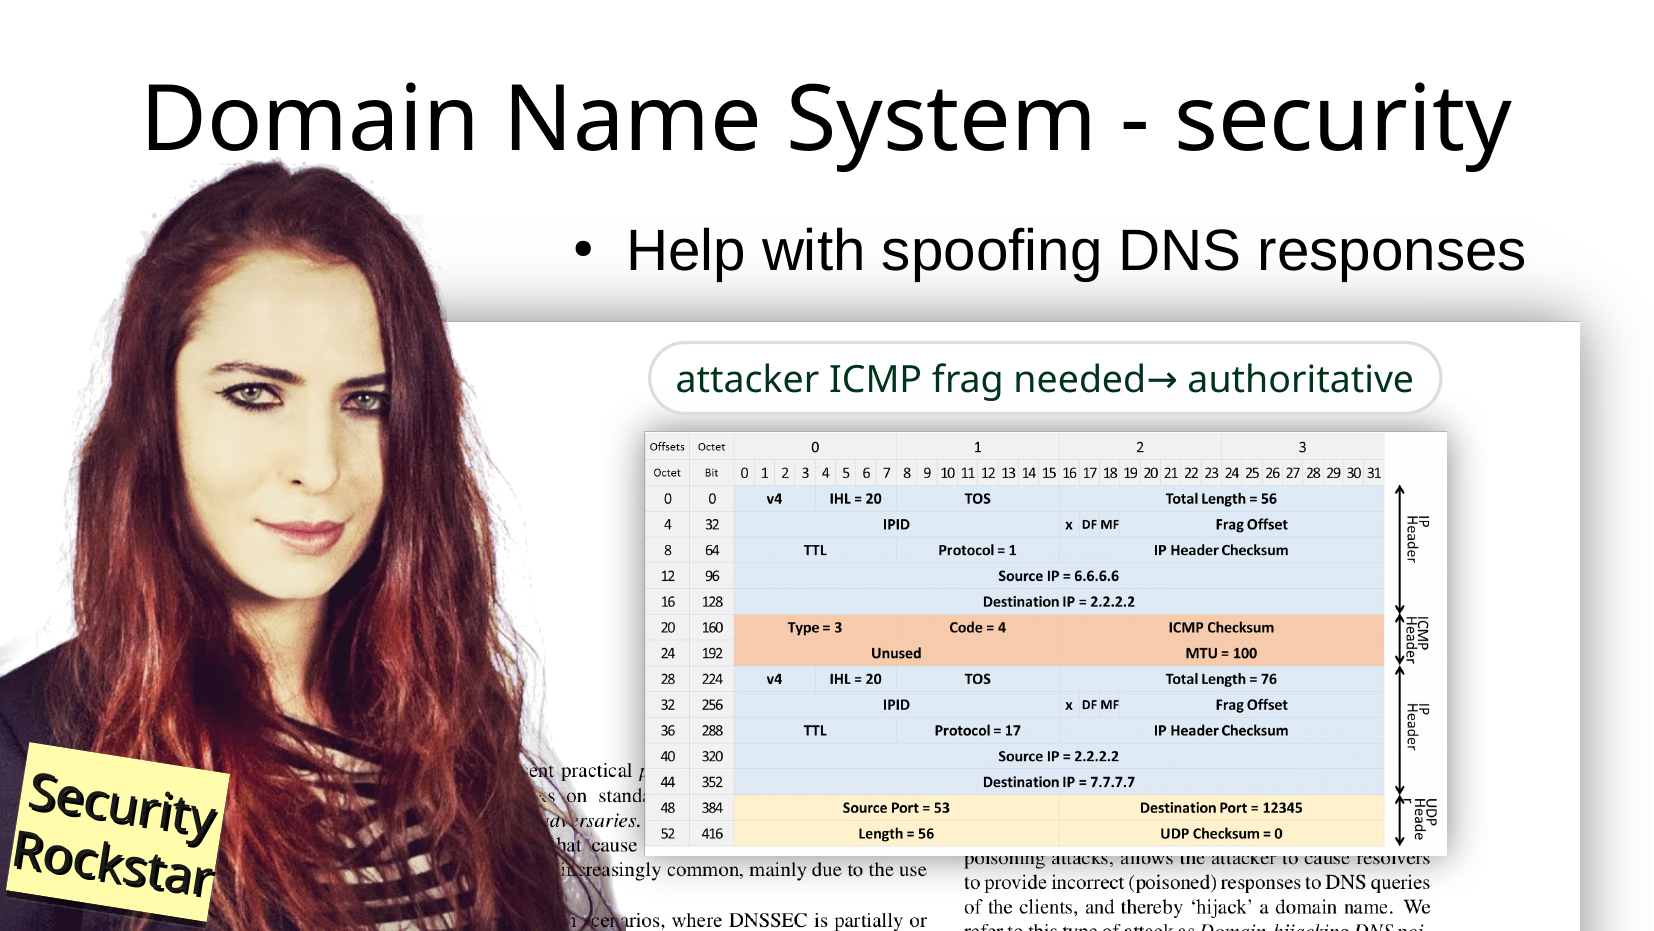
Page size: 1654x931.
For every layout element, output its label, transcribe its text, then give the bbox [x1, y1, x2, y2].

text_box attacker ICMP frag needed→ authoritative [649, 342, 1442, 414]
title Domain Name System - security [82, 37, 1571, 193]
text_box Security Rockstar [6, 742, 230, 922]
list Help with spoofing DNS responses [626, 217, 1630, 758]
picture [0, 146, 1654, 931]
